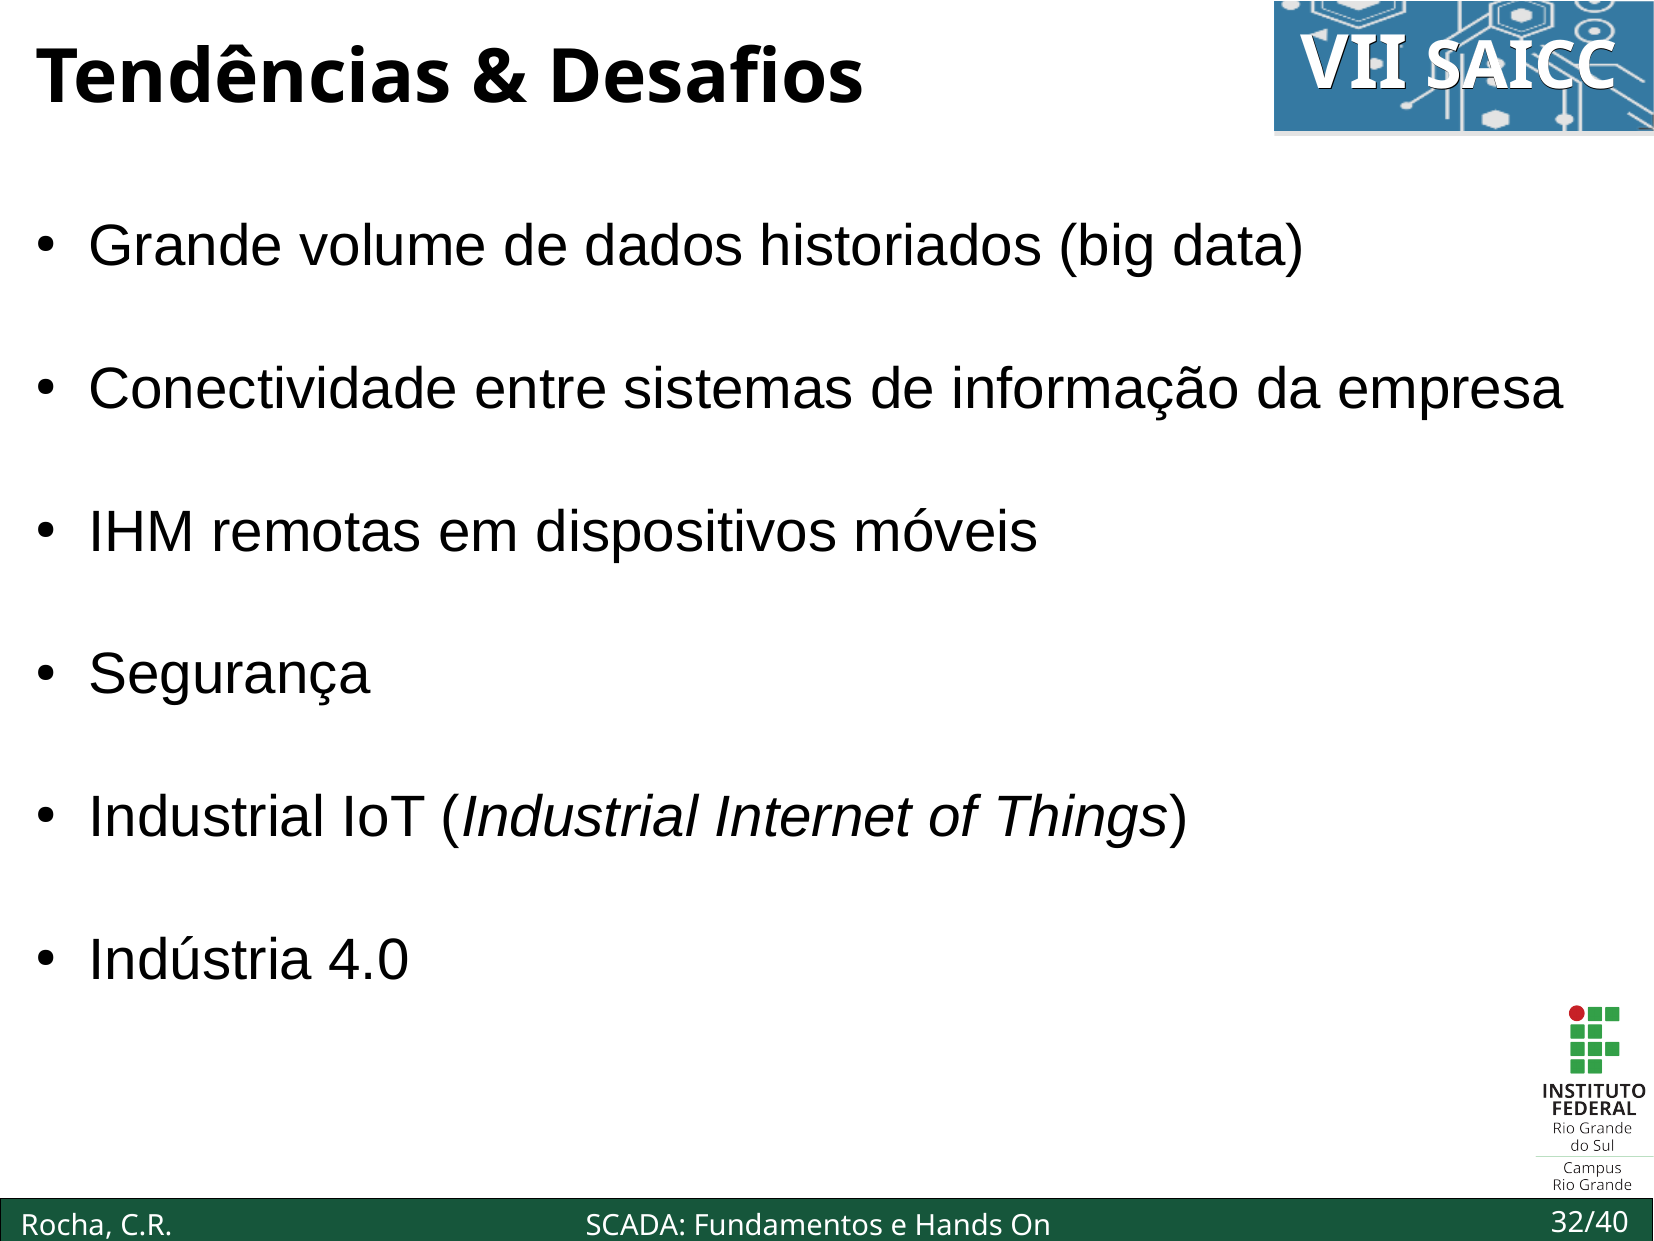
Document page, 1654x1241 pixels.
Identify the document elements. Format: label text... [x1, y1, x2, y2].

picture [1274, 1, 1654, 131]
title Tendências & Desafios [35, 29, 1258, 119]
picture [1535, 1003, 1654, 1194]
list Grande volume de dados historiados (big data) Conectividade entre sistemas de informação da empresa IHM remotas em dispositivos móveis Segurança Industrial IoT (Industrial Internet of Things) Indústria 4.0 [17, 212, 1625, 1046]
